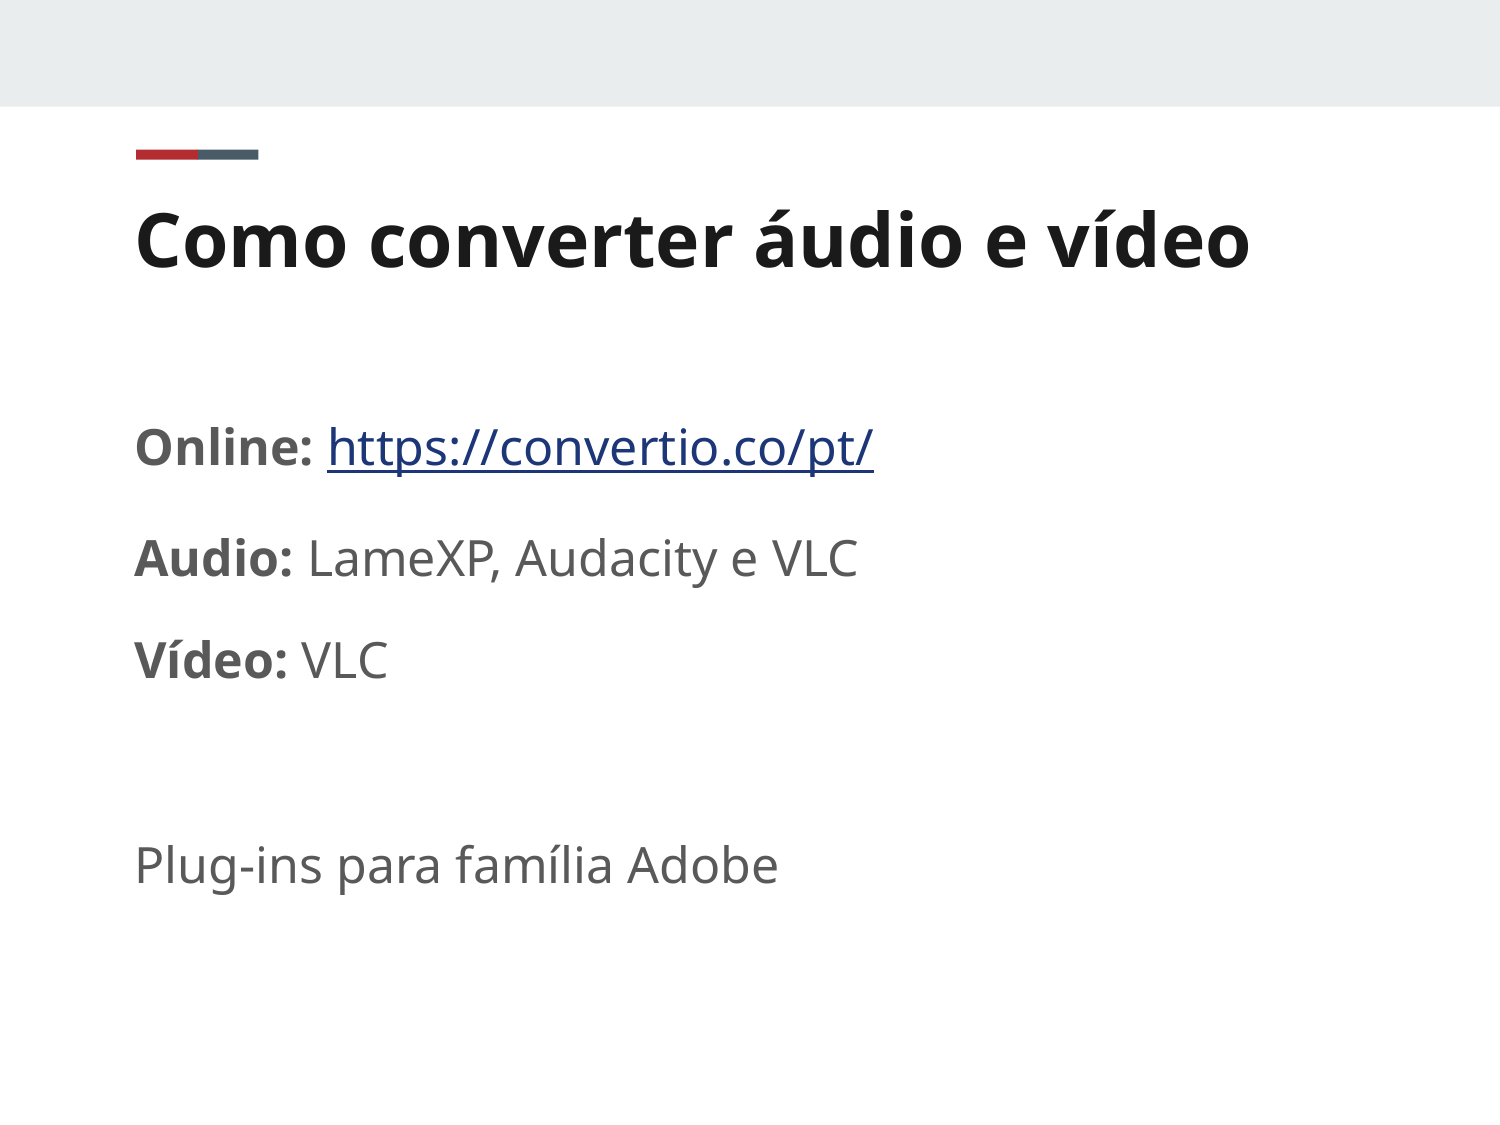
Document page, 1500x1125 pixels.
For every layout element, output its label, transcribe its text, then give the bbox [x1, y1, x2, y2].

list Online: https://convertio.co/pt/ Audio: LameXP, Audacity e VLC Vídeo: VLC Plug-ins para família Adobe [119, 390, 1381, 1010]
title Como converter áudio e vídeo [119, 177, 1381, 295]
